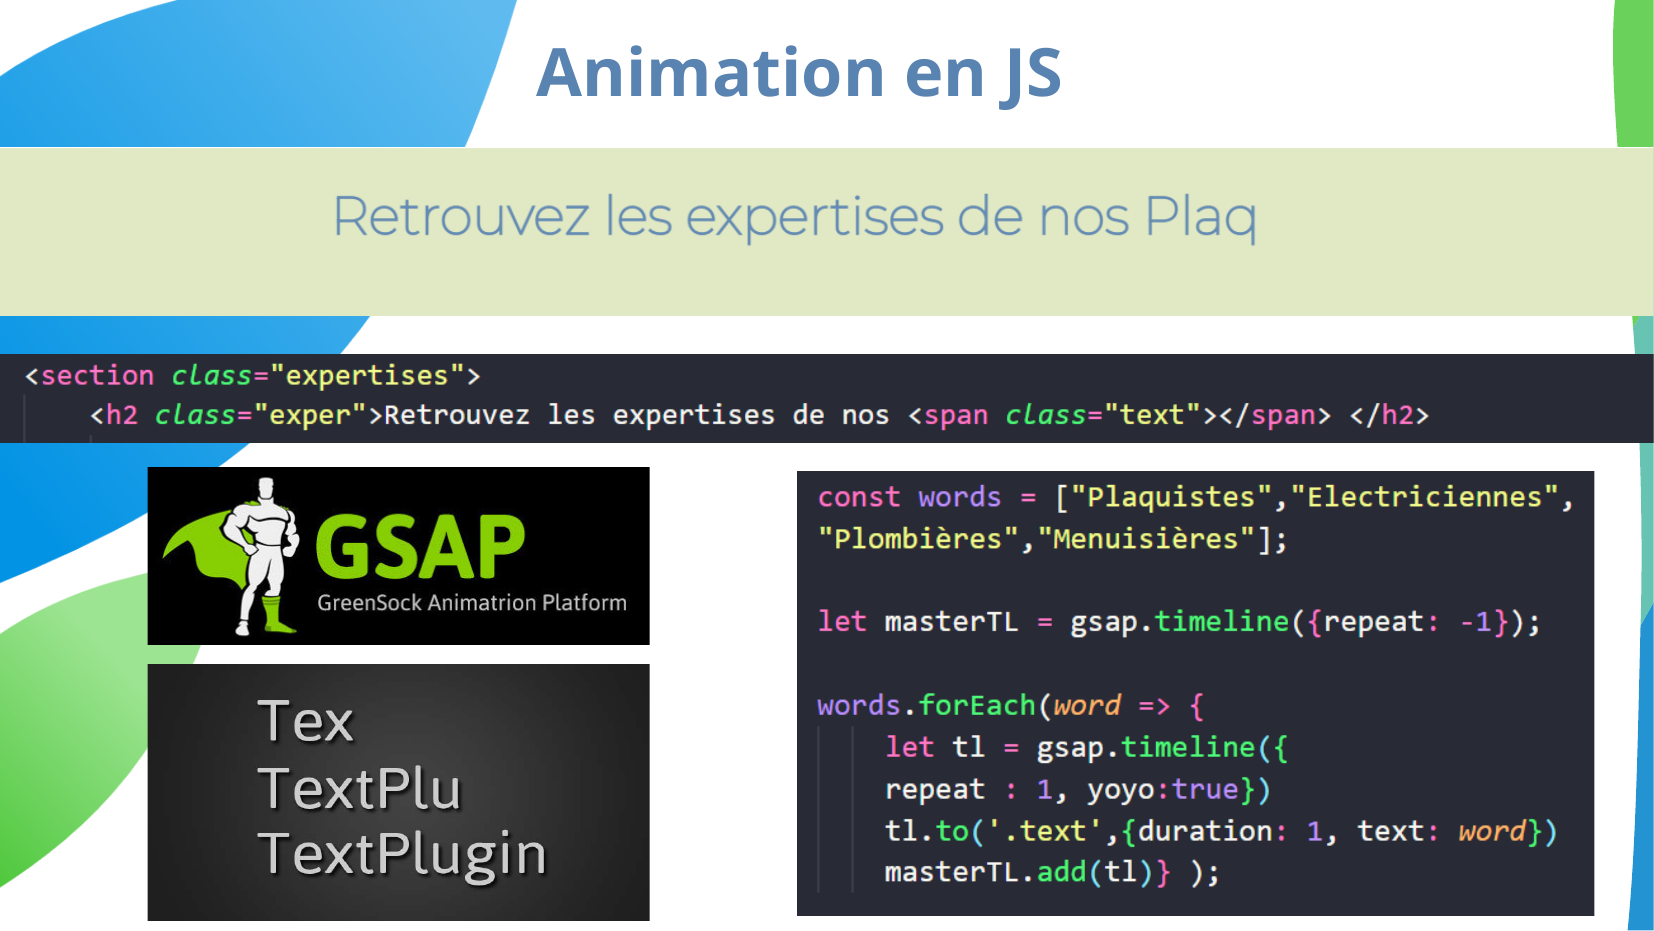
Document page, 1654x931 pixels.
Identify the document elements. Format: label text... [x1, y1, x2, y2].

picture [797, 471, 1595, 916]
text_box Animation en JS [502, 29, 1418, 110]
text_box <numéro> [1490, 860, 1654, 931]
picture [0, 0, 1654, 931]
